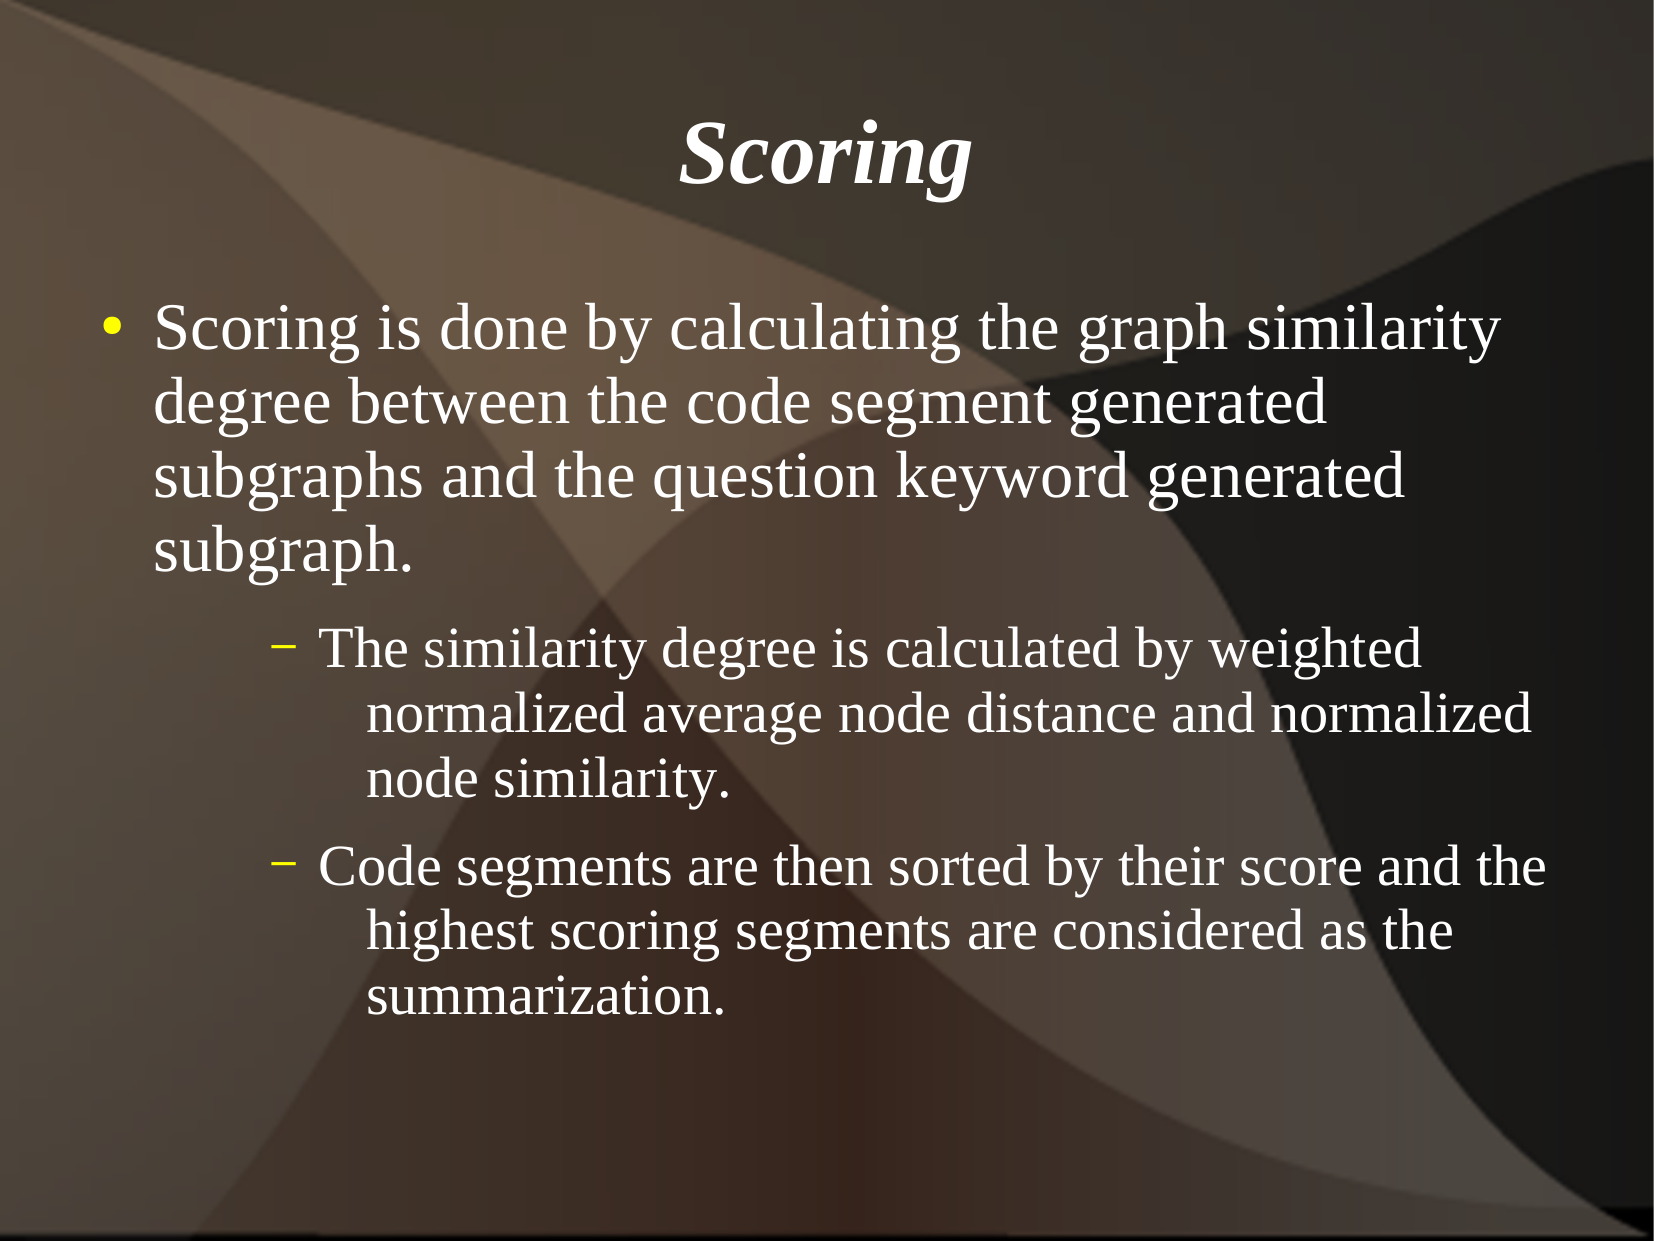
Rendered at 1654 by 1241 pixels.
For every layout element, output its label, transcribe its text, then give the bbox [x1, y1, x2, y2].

title Scoring [82, 56, 1571, 250]
picture [0, 0, 1654, 1241]
list Scoring is done by calculating the graph similarity degree between the code segment generated subgraphs and the question keyword generated subgraph. The similarity degree is calculated by weighted normalized average node distance and normalized node similarity. Code segments are then sorted by their score and the highest scoring segments are considered as the summarization. [82, 290, 1571, 1094]
